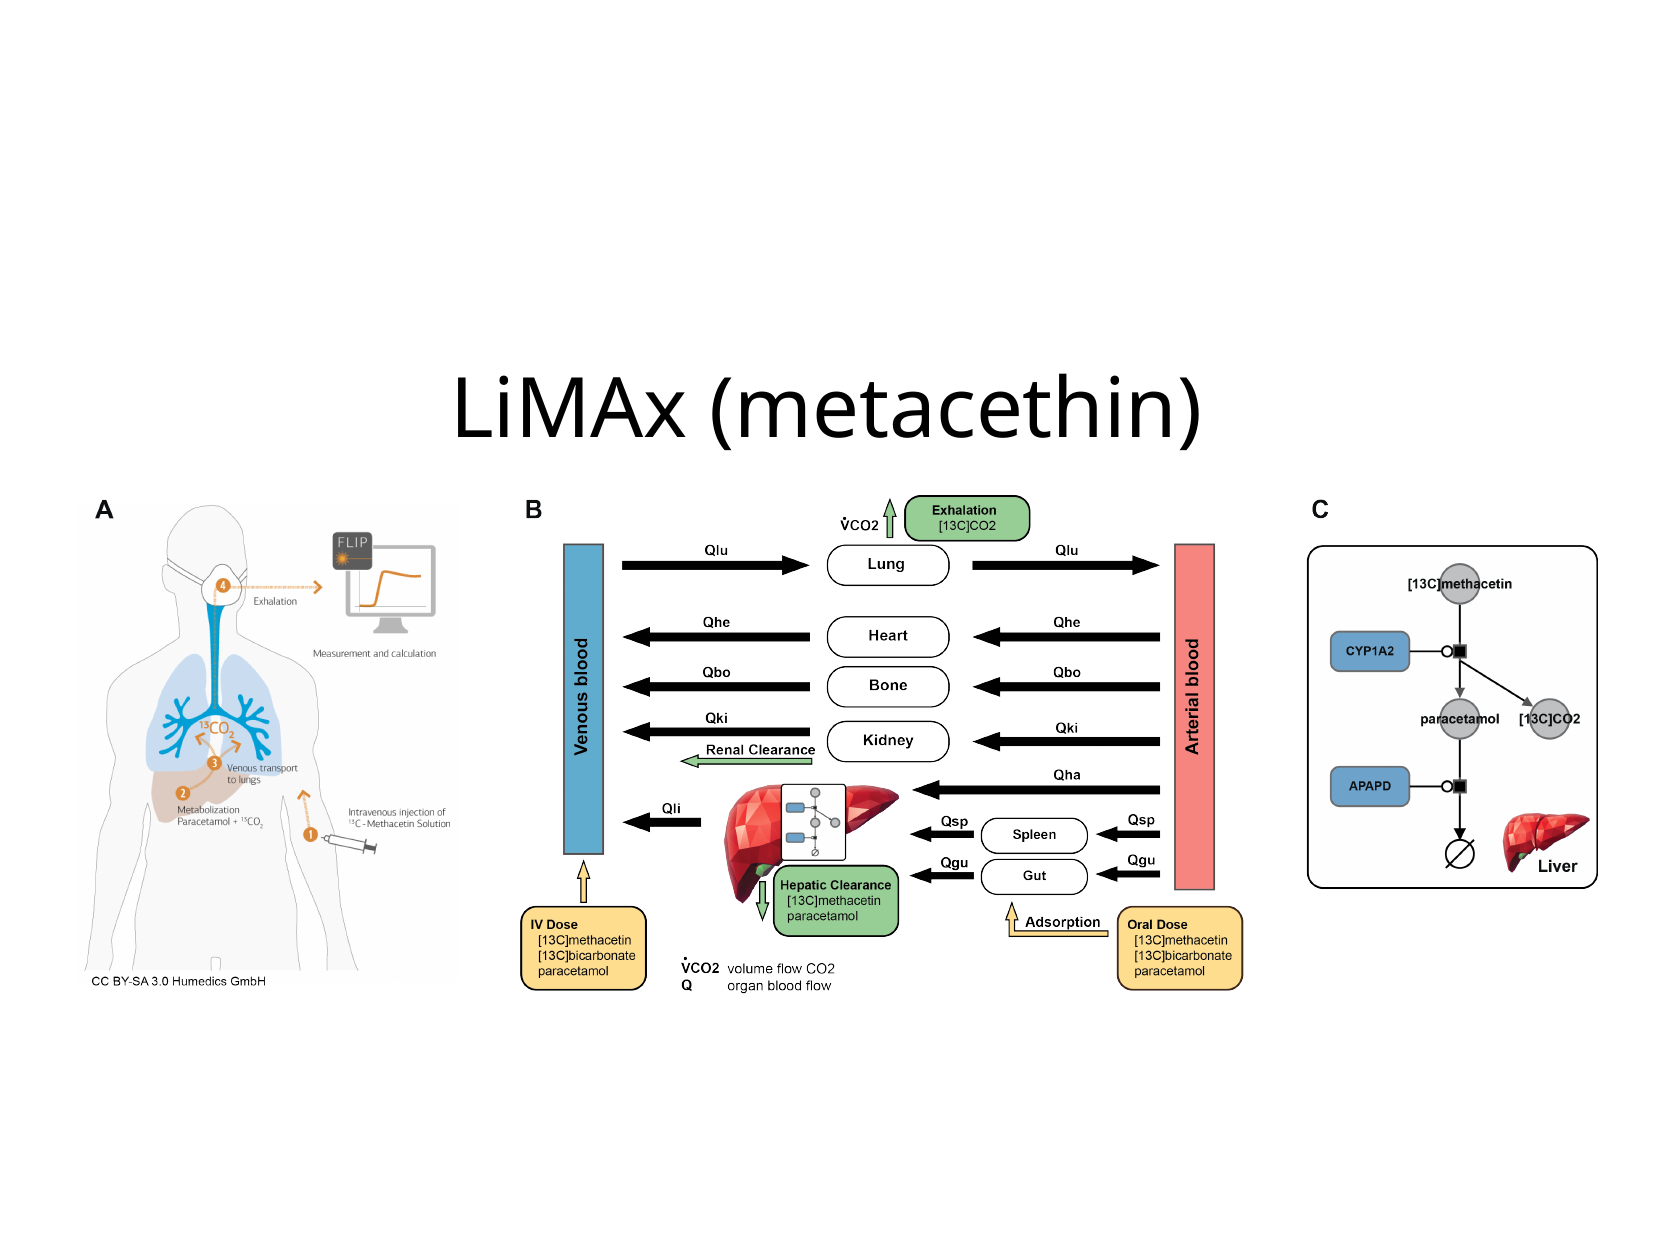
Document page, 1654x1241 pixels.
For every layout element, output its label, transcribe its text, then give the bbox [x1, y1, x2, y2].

picture [75, 495, 1598, 995]
subtitle LiMAx (metacethin) [82, 0, 1571, 495]
